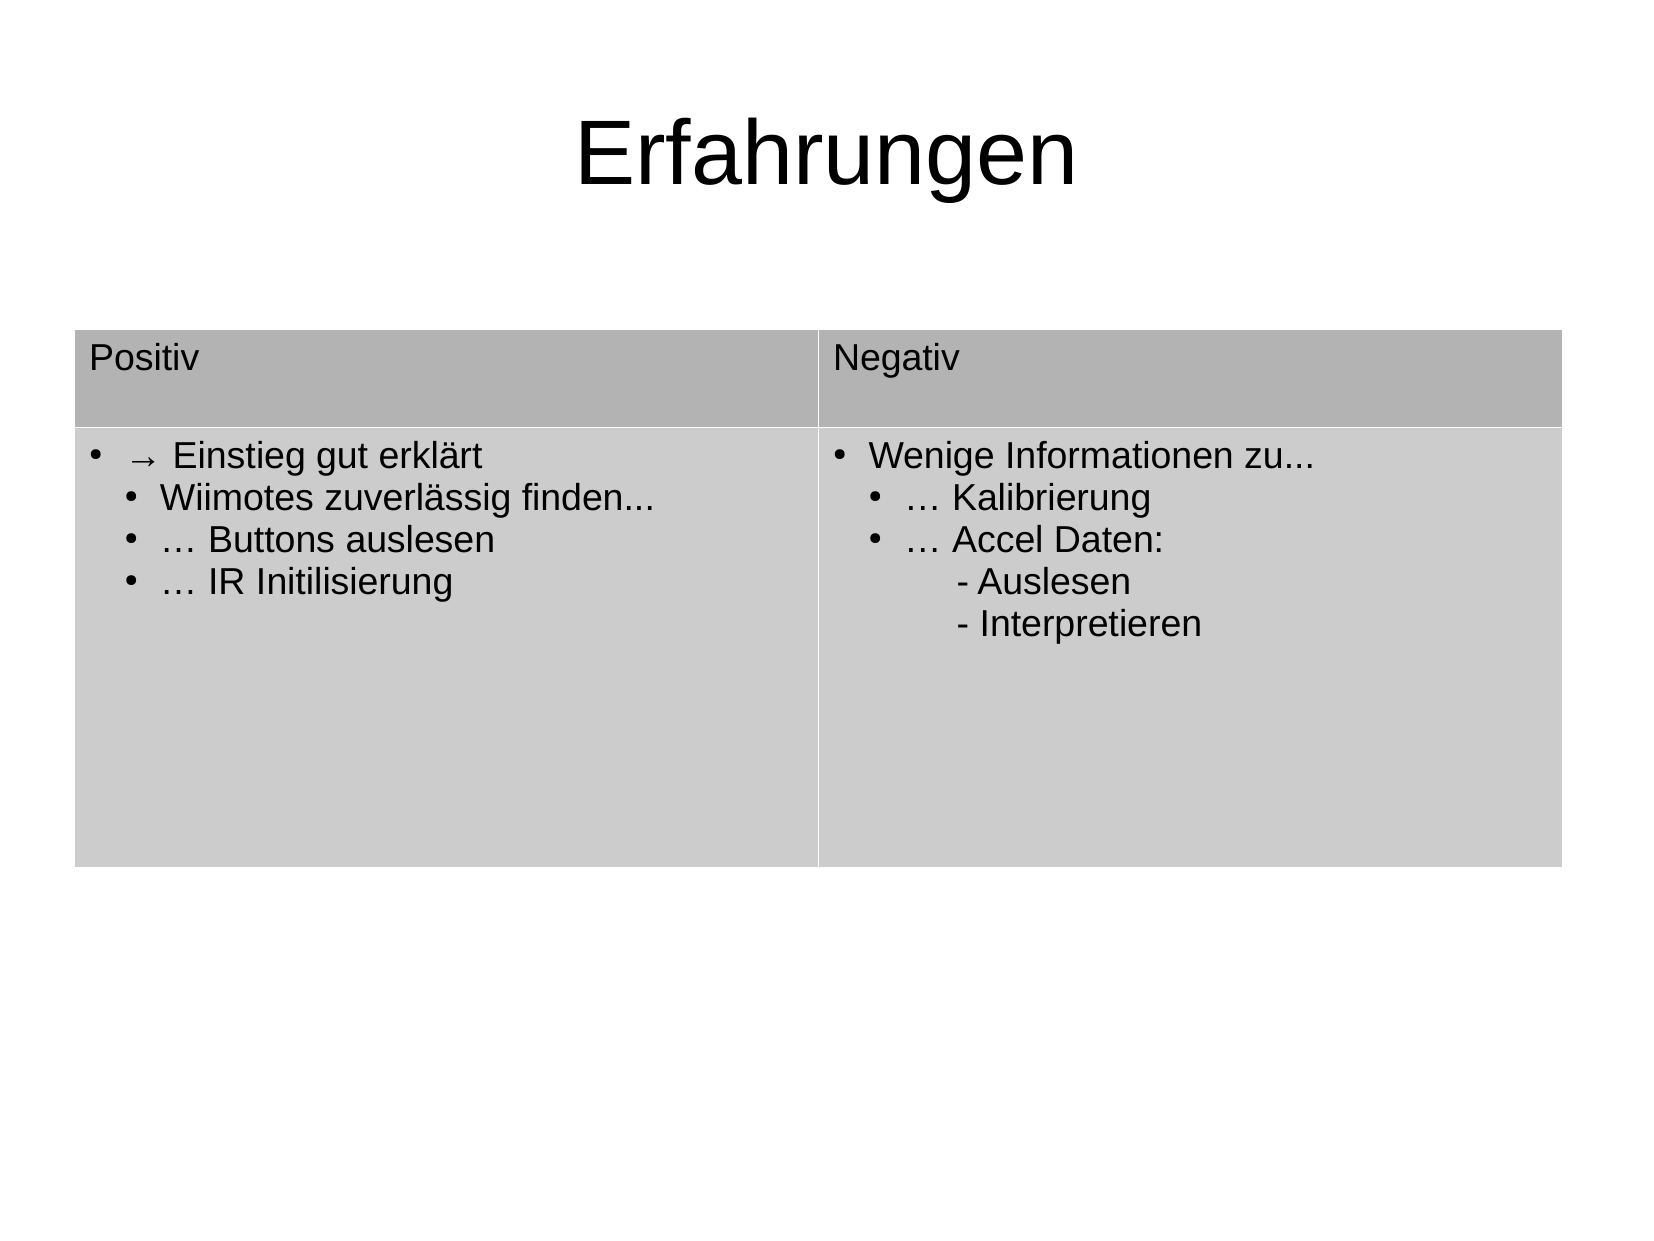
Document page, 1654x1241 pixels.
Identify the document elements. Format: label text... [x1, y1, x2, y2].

table_cell → Einstieg gut erklärt Wiimotes zuverlässig finden... … Buttons auslesen … IR Initilisierung [75, 428, 818, 867]
table_header Negativ [819, 330, 1562, 427]
table_header Positiv [75, 330, 818, 427]
table_cell Wenige Informationen zu... … Kalibrierung … Accel Daten: - Auslesen - Interpretieren [819, 428, 1562, 867]
title Erfahrungen [82, 49, 1571, 257]
